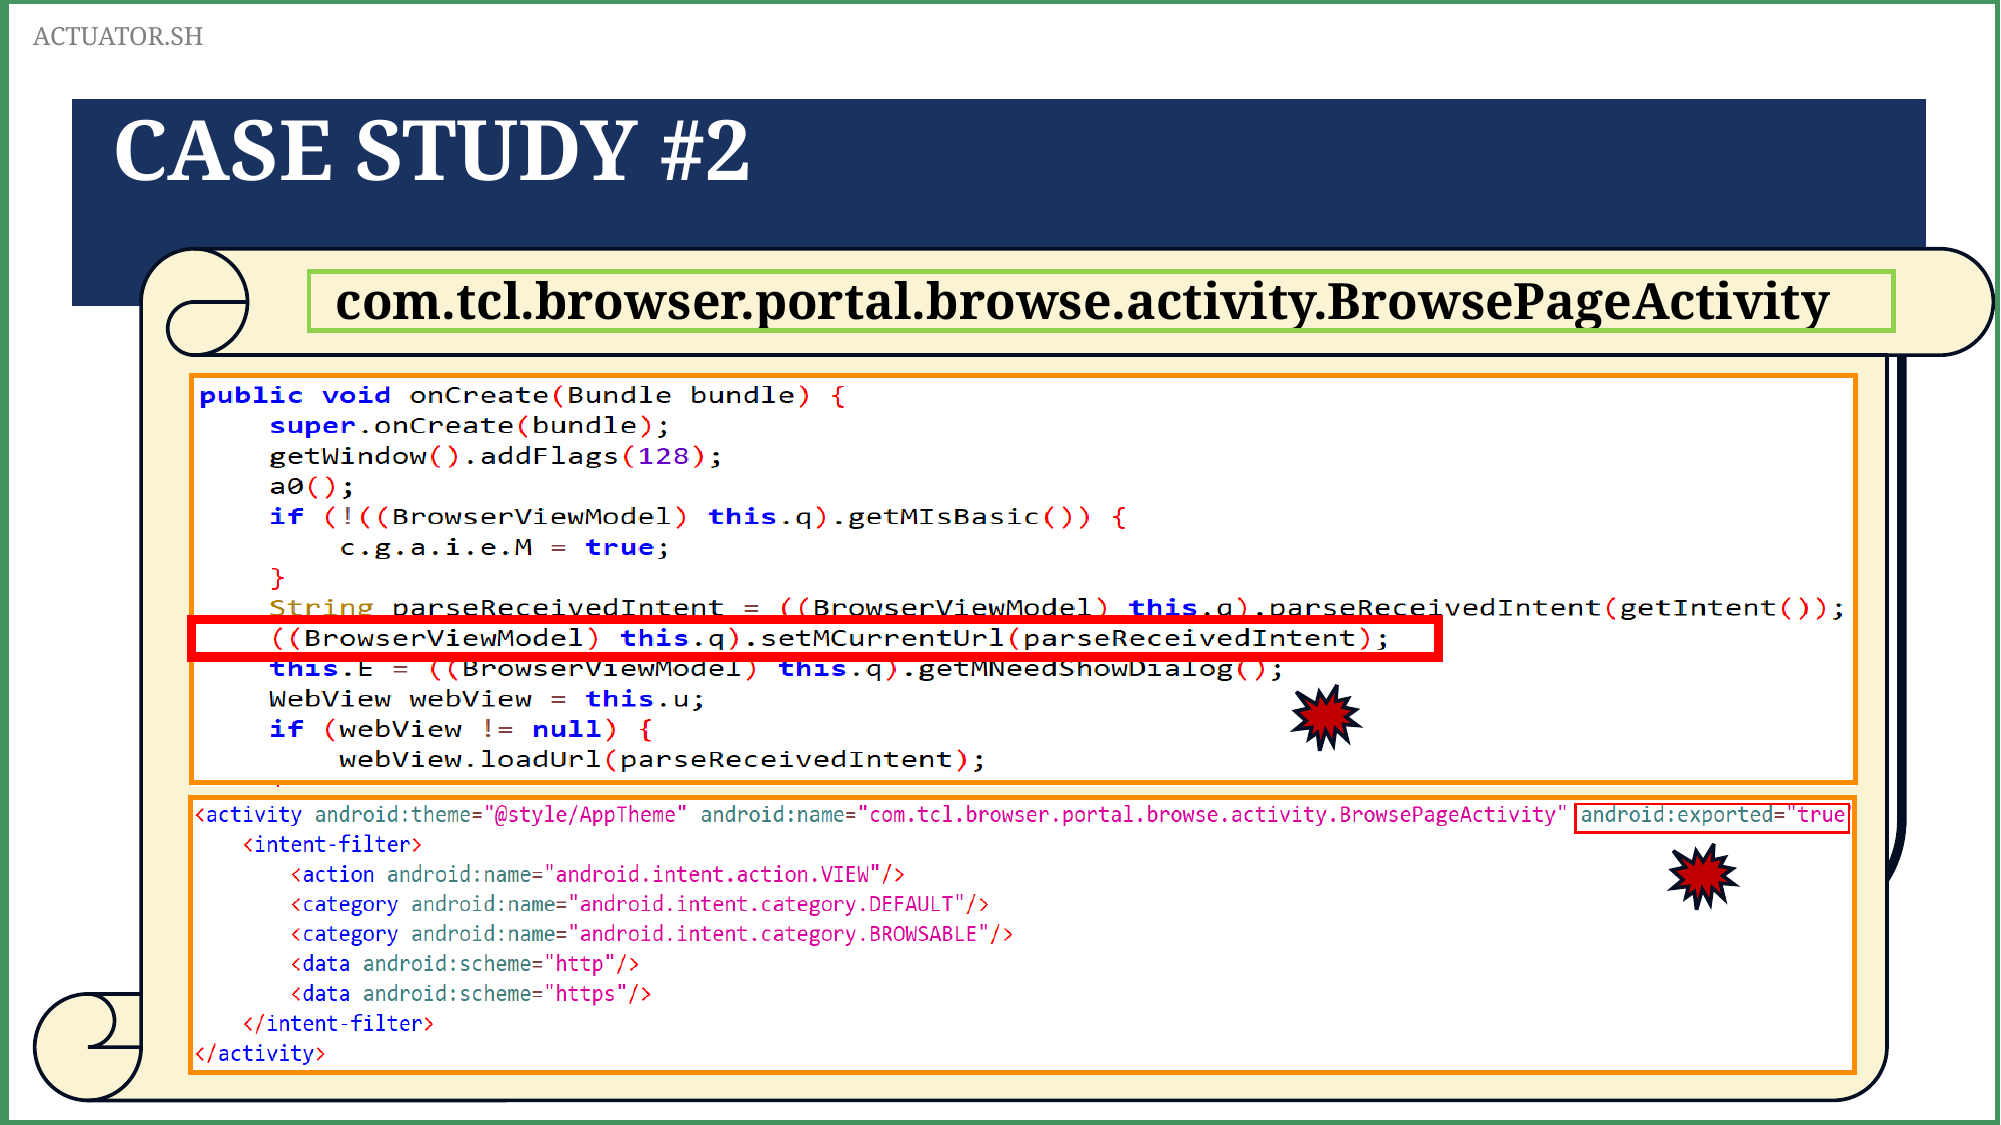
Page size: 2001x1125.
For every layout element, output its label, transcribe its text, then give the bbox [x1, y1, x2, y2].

text_box com.tcl.browser.portal.browse.activity.BrowsePageActivity [320, 262, 1887, 269]
text_box [34, 248, 1994, 1101]
text_box com.tcl.browser.portal.browse.activity.BrowsePageActivity [320, 333, 1887, 338]
title Case Study #2 [97, 42, 1907, 205]
picture [193, 800, 1852, 1070]
text_box Actuator.sh [17, 12, 295, 62]
picture [194, 378, 1853, 780]
text_box com.tcl.browser.portal.browse.activity.BrowsePageActivity [320, 274, 1887, 328]
picture [196, 624, 1434, 652]
